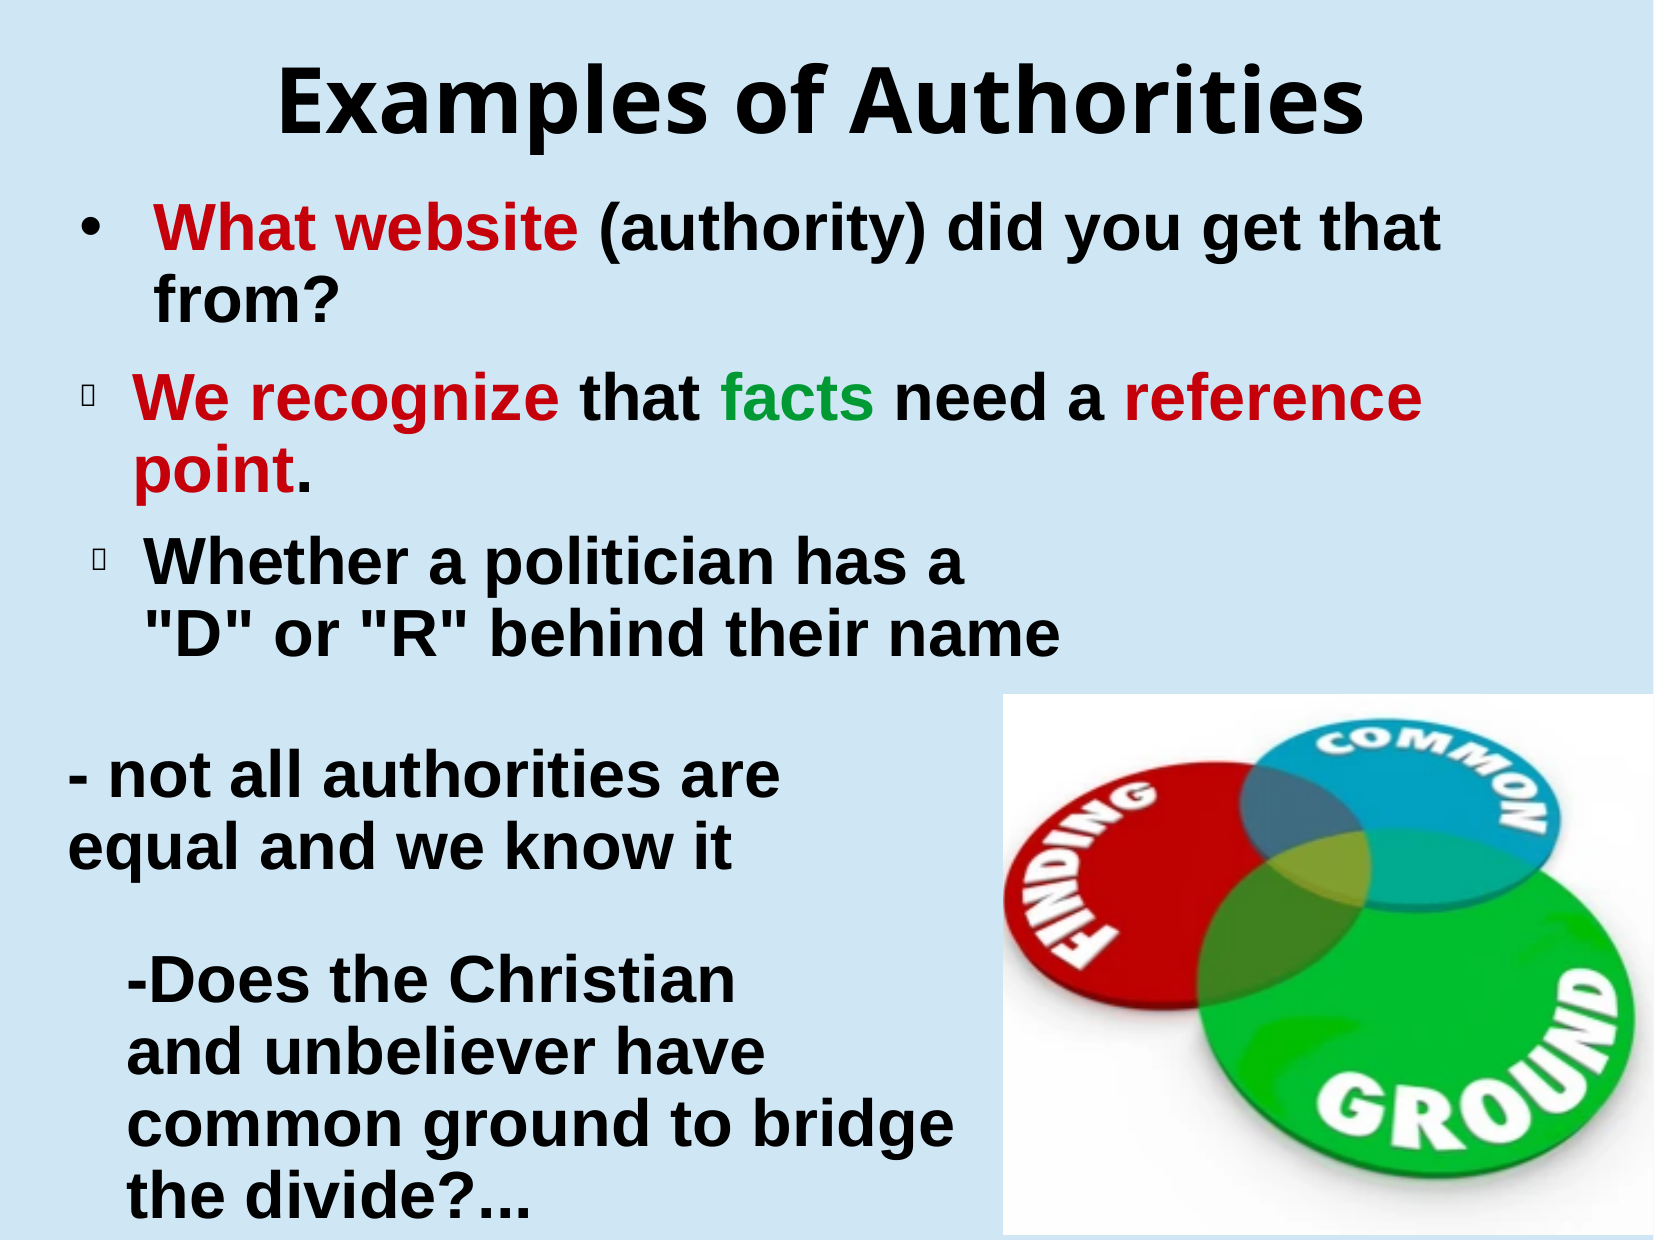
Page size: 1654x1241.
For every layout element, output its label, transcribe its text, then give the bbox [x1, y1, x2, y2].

list -Does the Christian and unbeliever have common ground to bridge the divide?... [108, 944, 1003, 1092]
list - not all authorities are equal and we know it [49, 739, 975, 886]
picture [1003, 694, 1654, 1235]
list We recognize that facts need a reference point. [61, 363, 1553, 512]
list What website (authority) did you get that from? [61, 193, 1464, 348]
list Whether a politician has a "D" or "R" behind their name [72, 526, 1564, 673]
title Examples of Authorities [76, 0, 1565, 208]
